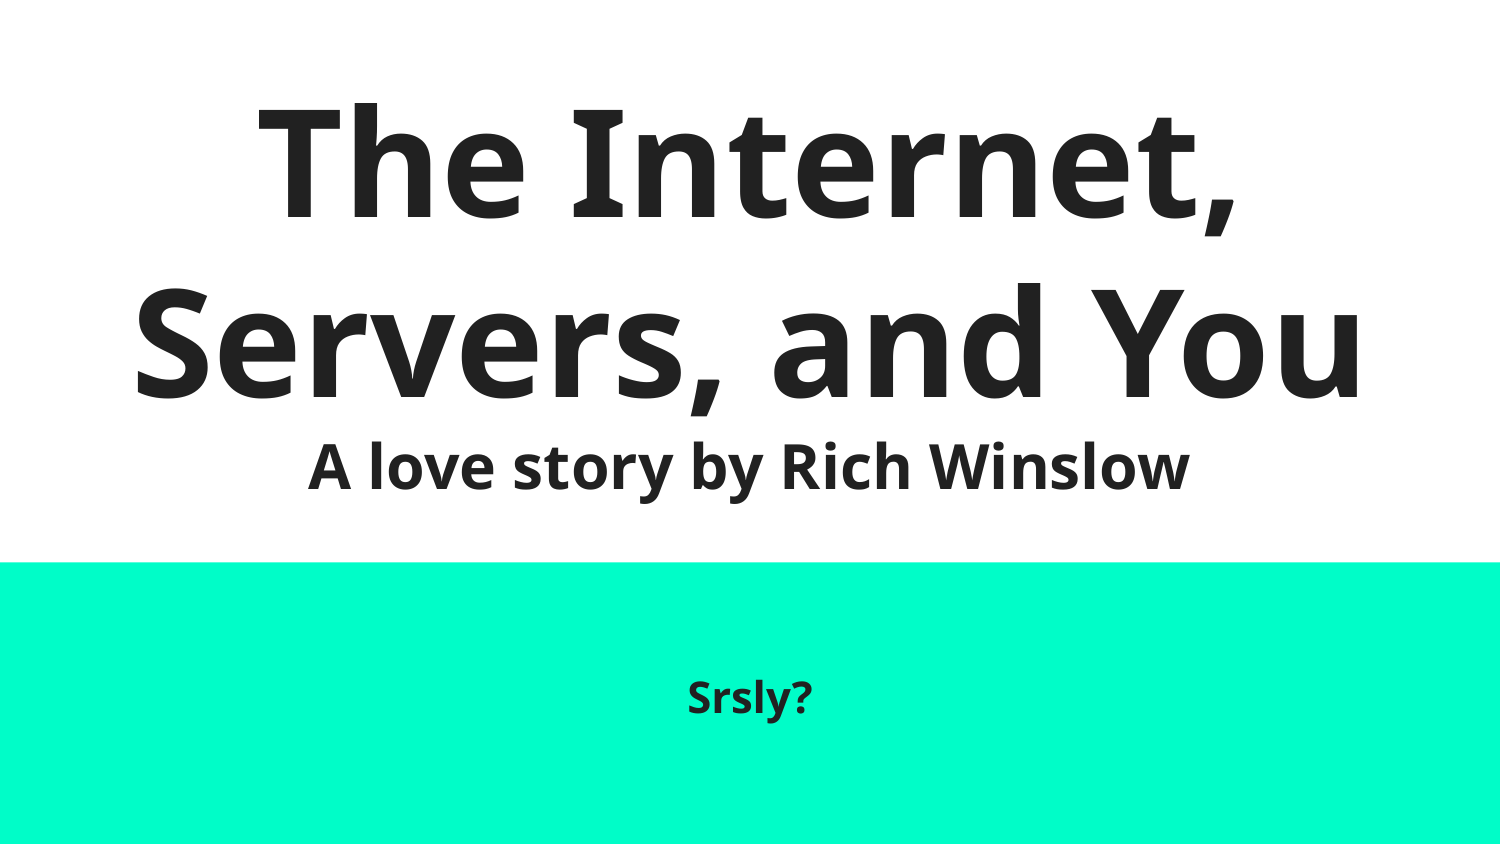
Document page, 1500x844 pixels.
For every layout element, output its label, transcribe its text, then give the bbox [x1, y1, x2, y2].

subtitle Srsly? [51, 638, 1449, 755]
title The Internet, Servers, and You A love story by Rich Winslow [51, 64, 1449, 506]
